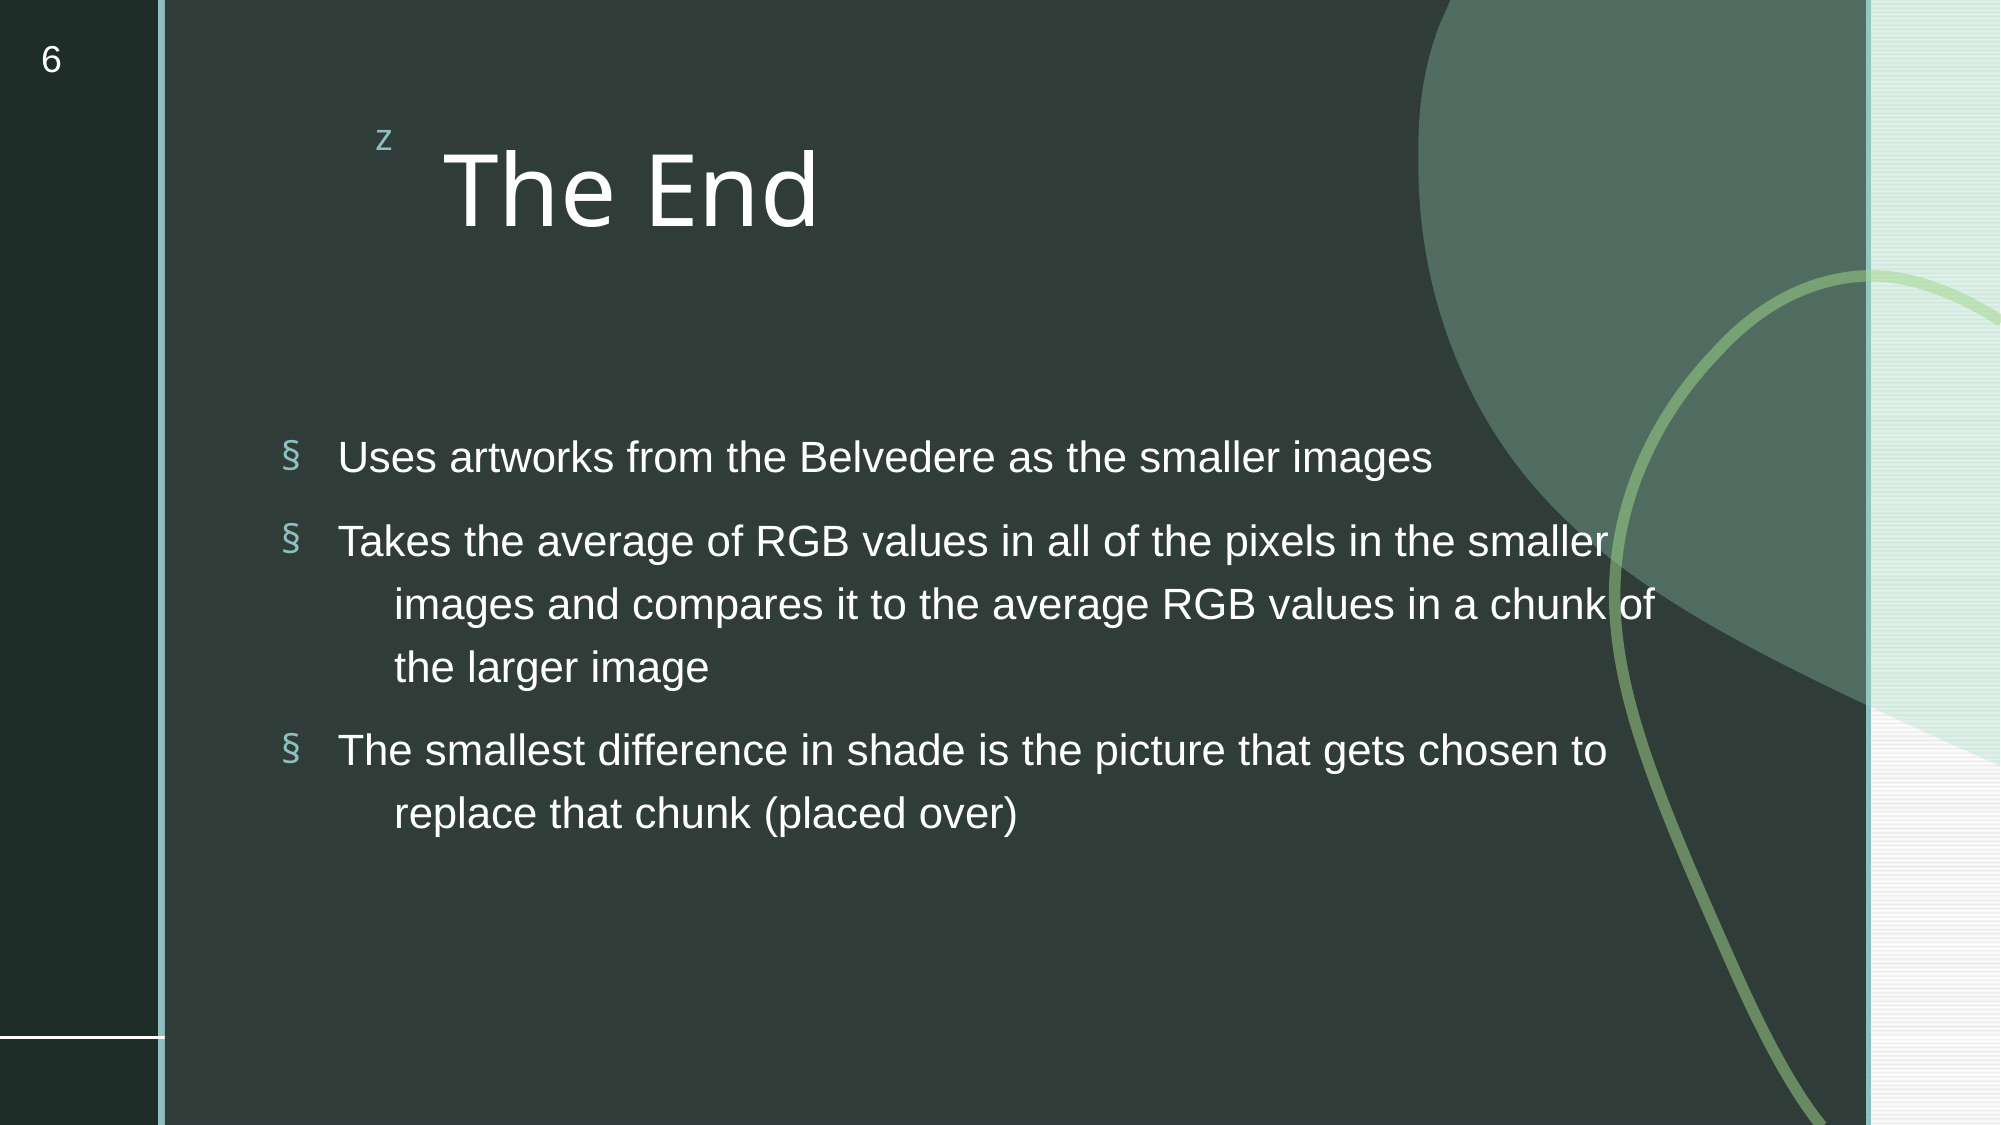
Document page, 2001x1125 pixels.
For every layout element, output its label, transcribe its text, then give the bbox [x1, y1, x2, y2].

list Uses artworks from the Belvedere as the smaller images Takes the average of RGB values in all of the pixels in the smaller images and compares it to the average RGB values in a chunk of the larger image The smallest difference in shade is the picture that gets chosen to replace that chunk (placed over) [266, 263, 1734, 993]
text_box [25, 26, 131, 80]
title The End [428, 132, 1734, 263]
